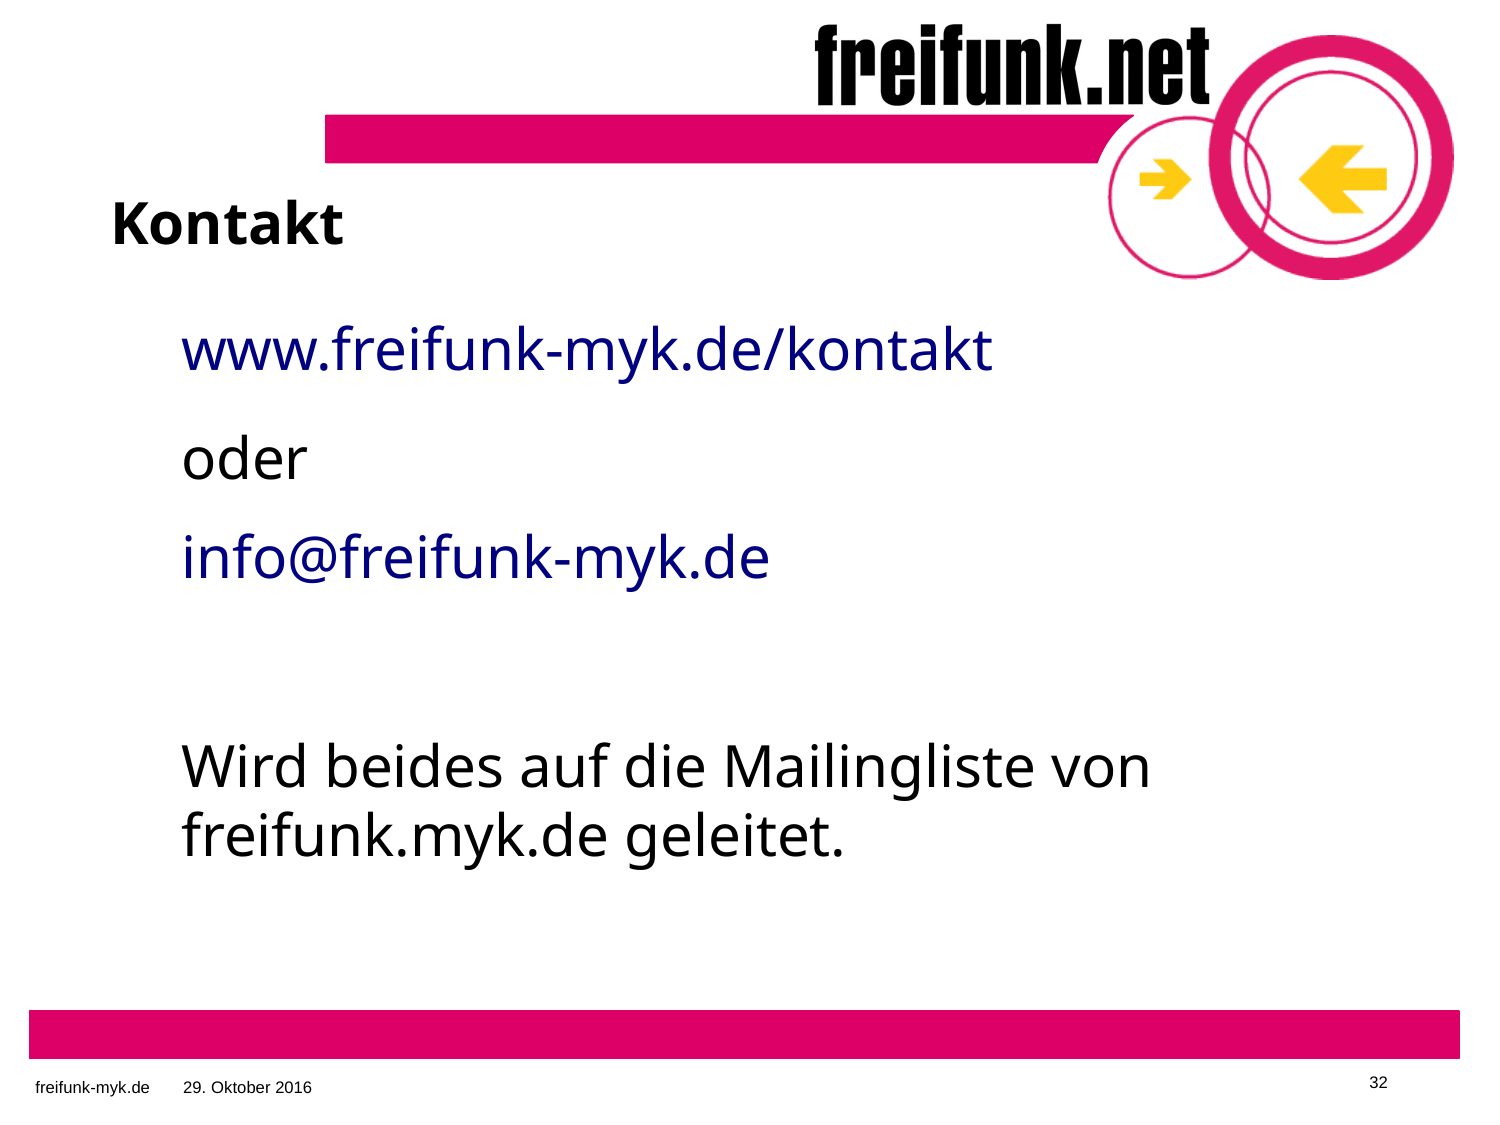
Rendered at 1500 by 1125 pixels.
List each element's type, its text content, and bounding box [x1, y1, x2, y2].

title Kontakt [110, 160, 1093, 282]
list www.freifunk-myk.de/kontakt oder info@freifunk-myk.de Wird beides auf die Mailingliste von freifunk.myk.de geleitet. [110, 312, 1392, 1000]
picture [816, 24, 1454, 280]
